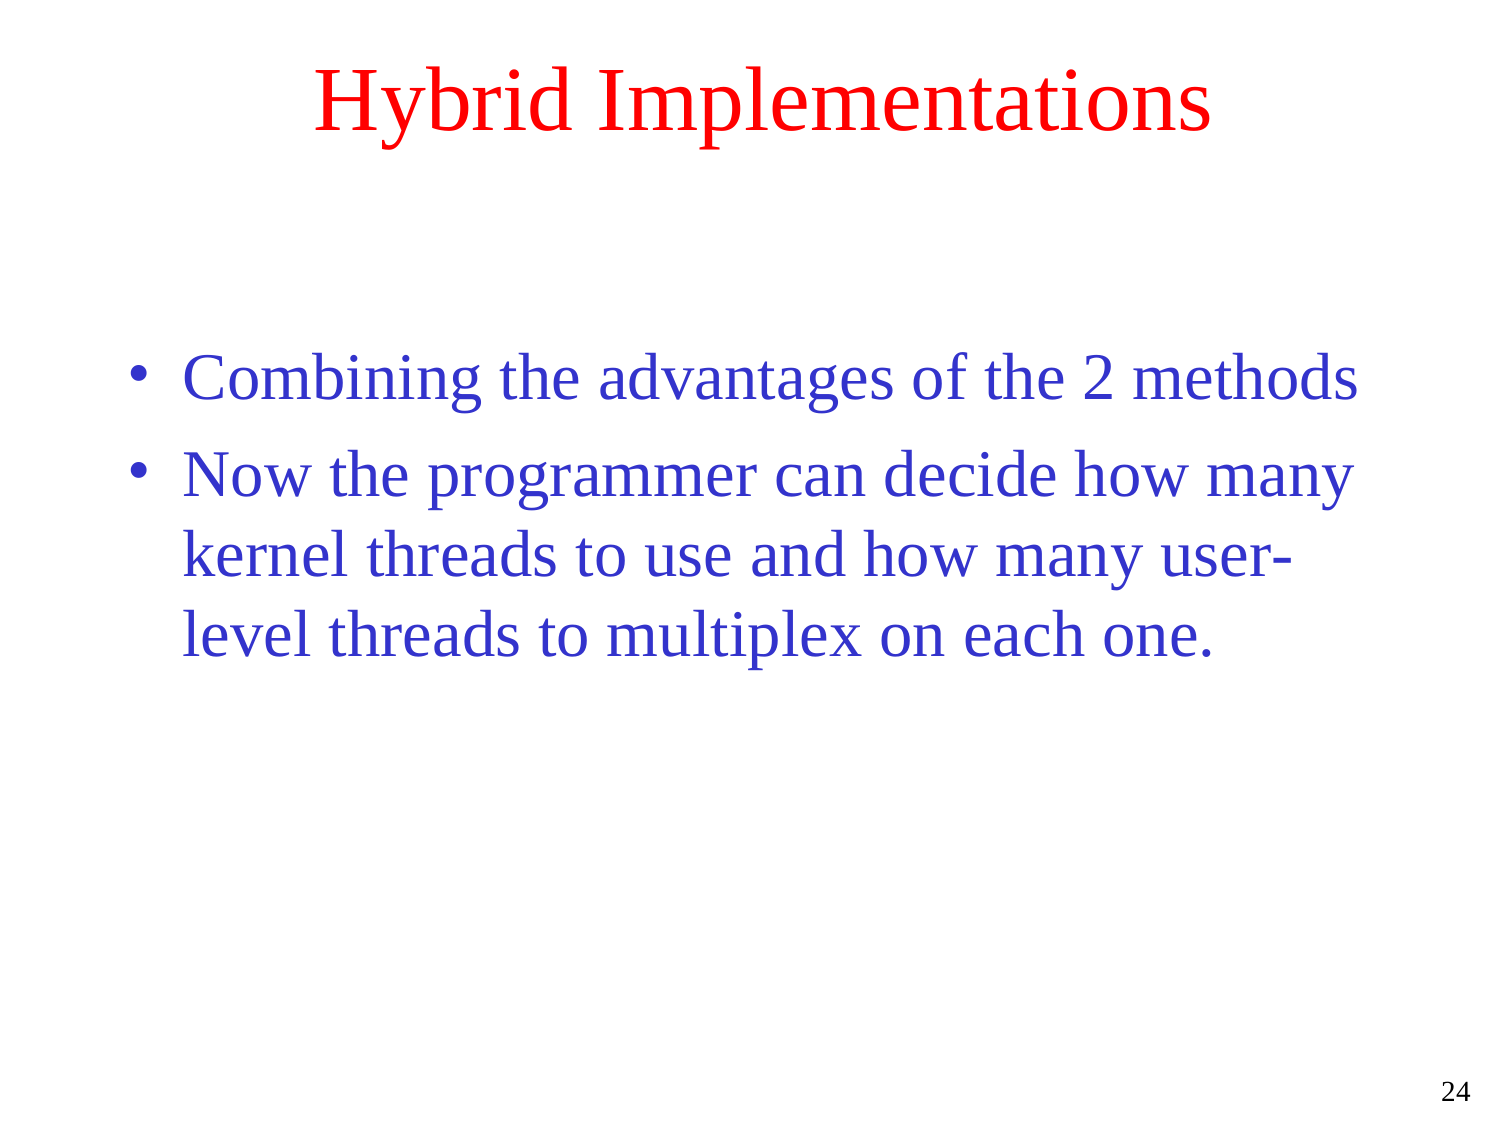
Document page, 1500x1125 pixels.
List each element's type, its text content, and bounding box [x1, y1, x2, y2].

text_box <number> [1404, 1064, 1486, 1125]
text_box Combining the advantages of the 2 methods Now the programmer can decide how many kernel threads to use and how many user-level threads to multiplex on each one. [112, 324, 1388, 1001]
text_box Hybrid Implementations [126, 0, 1402, 188]
